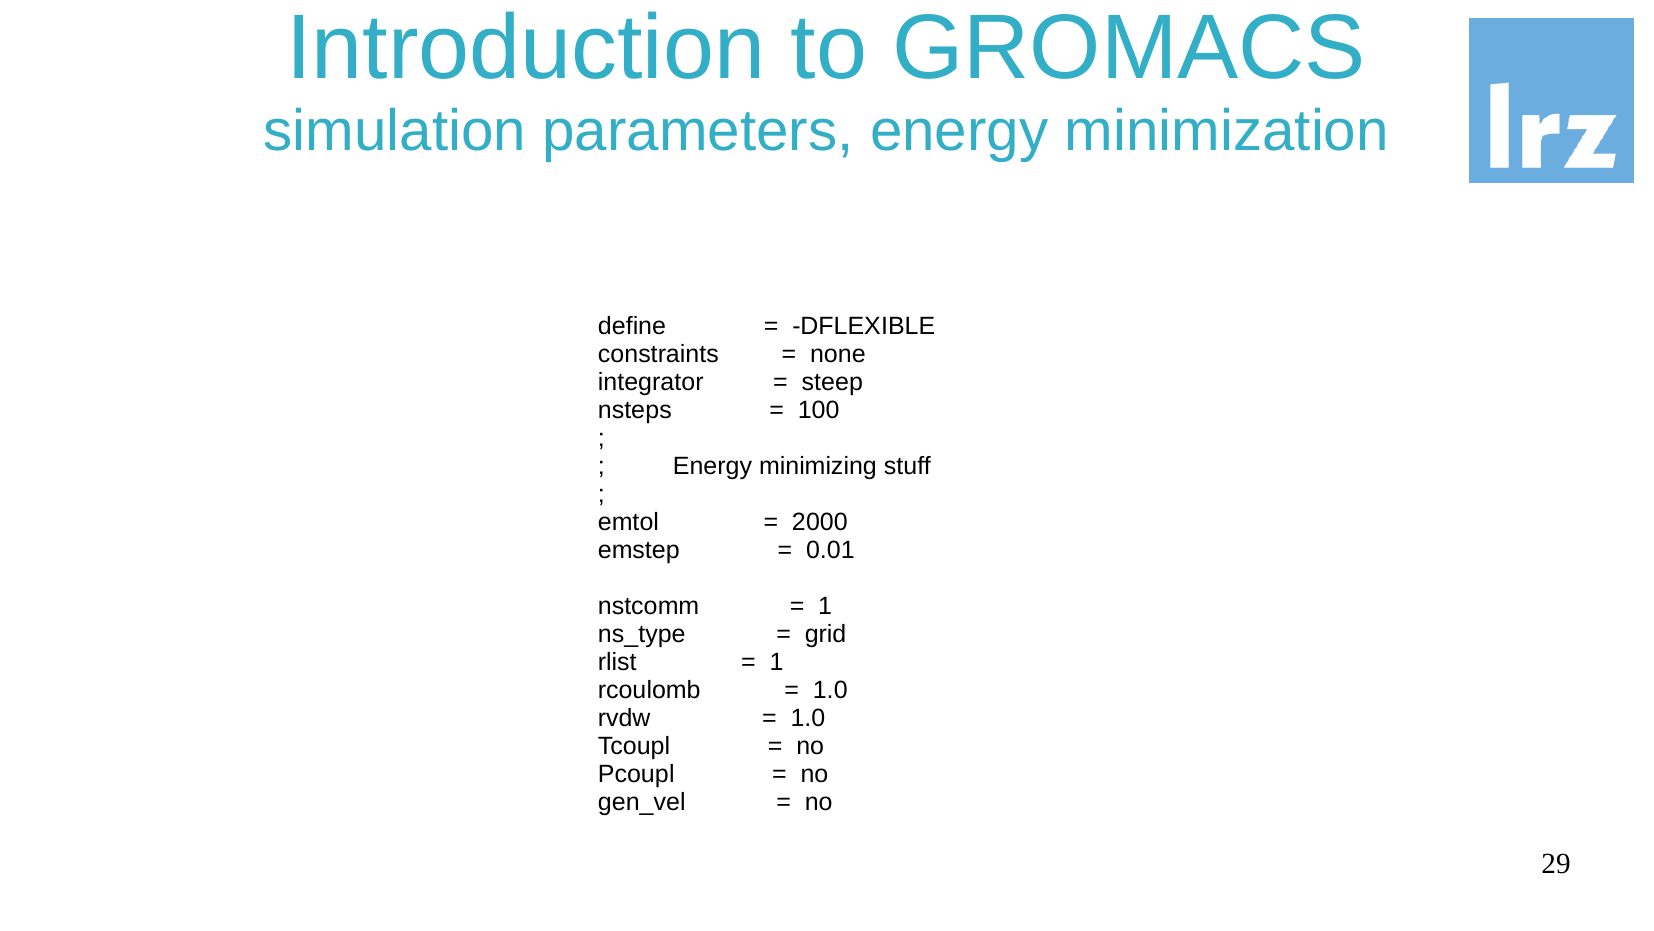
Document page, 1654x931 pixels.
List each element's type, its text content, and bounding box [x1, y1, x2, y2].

picture [1469, 18, 1634, 183]
title Introduction to GROMACS simulation parameters, energy minimization [82, 0, 1572, 164]
text_box define = -DFLEXIBLE constraints = none integrator = steep nsteps = 100 ; ; Energy minimizing stuff ; emtol = 2000 emstep = 0.01 nstcomm = 1 ns_type = grid rlist = 1 rcoulomb = 1.0 rvdw = 1.0 Tcoupl = no Pcoupl = no gen_vel = no [583, 304, 989, 833]
